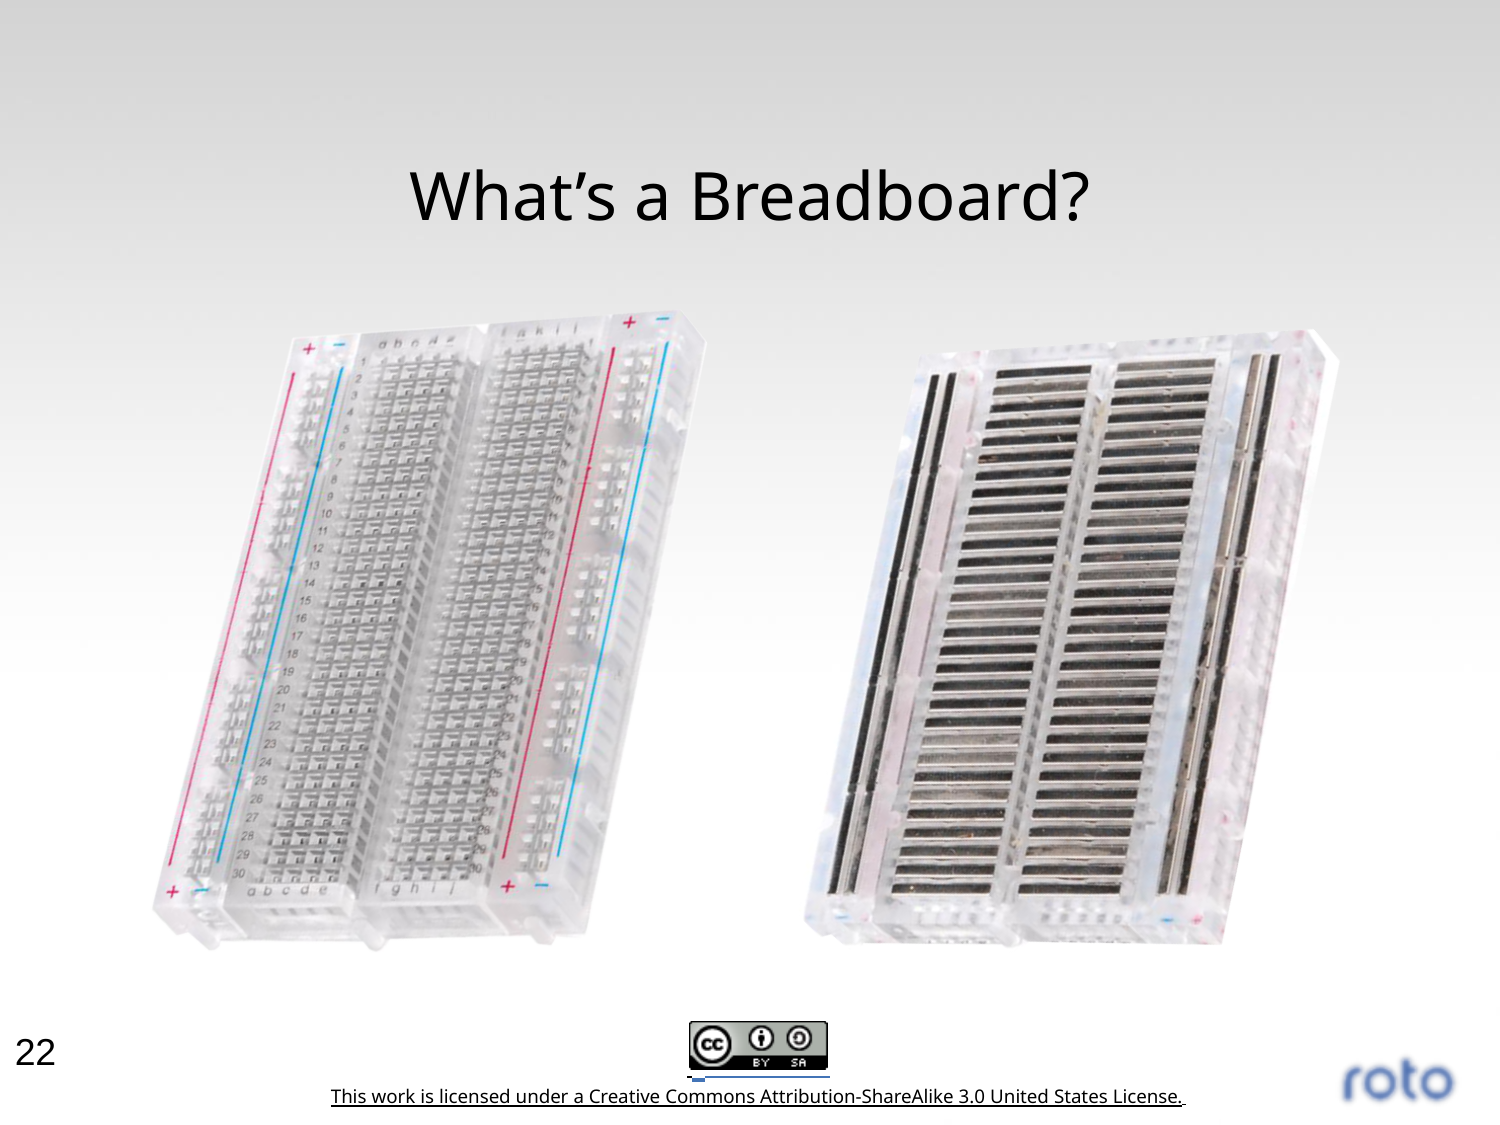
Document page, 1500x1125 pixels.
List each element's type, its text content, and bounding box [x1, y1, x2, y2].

picture [0, 0, 1500, 1125]
title What’s a Breadboard? [112, 99, 1388, 288]
